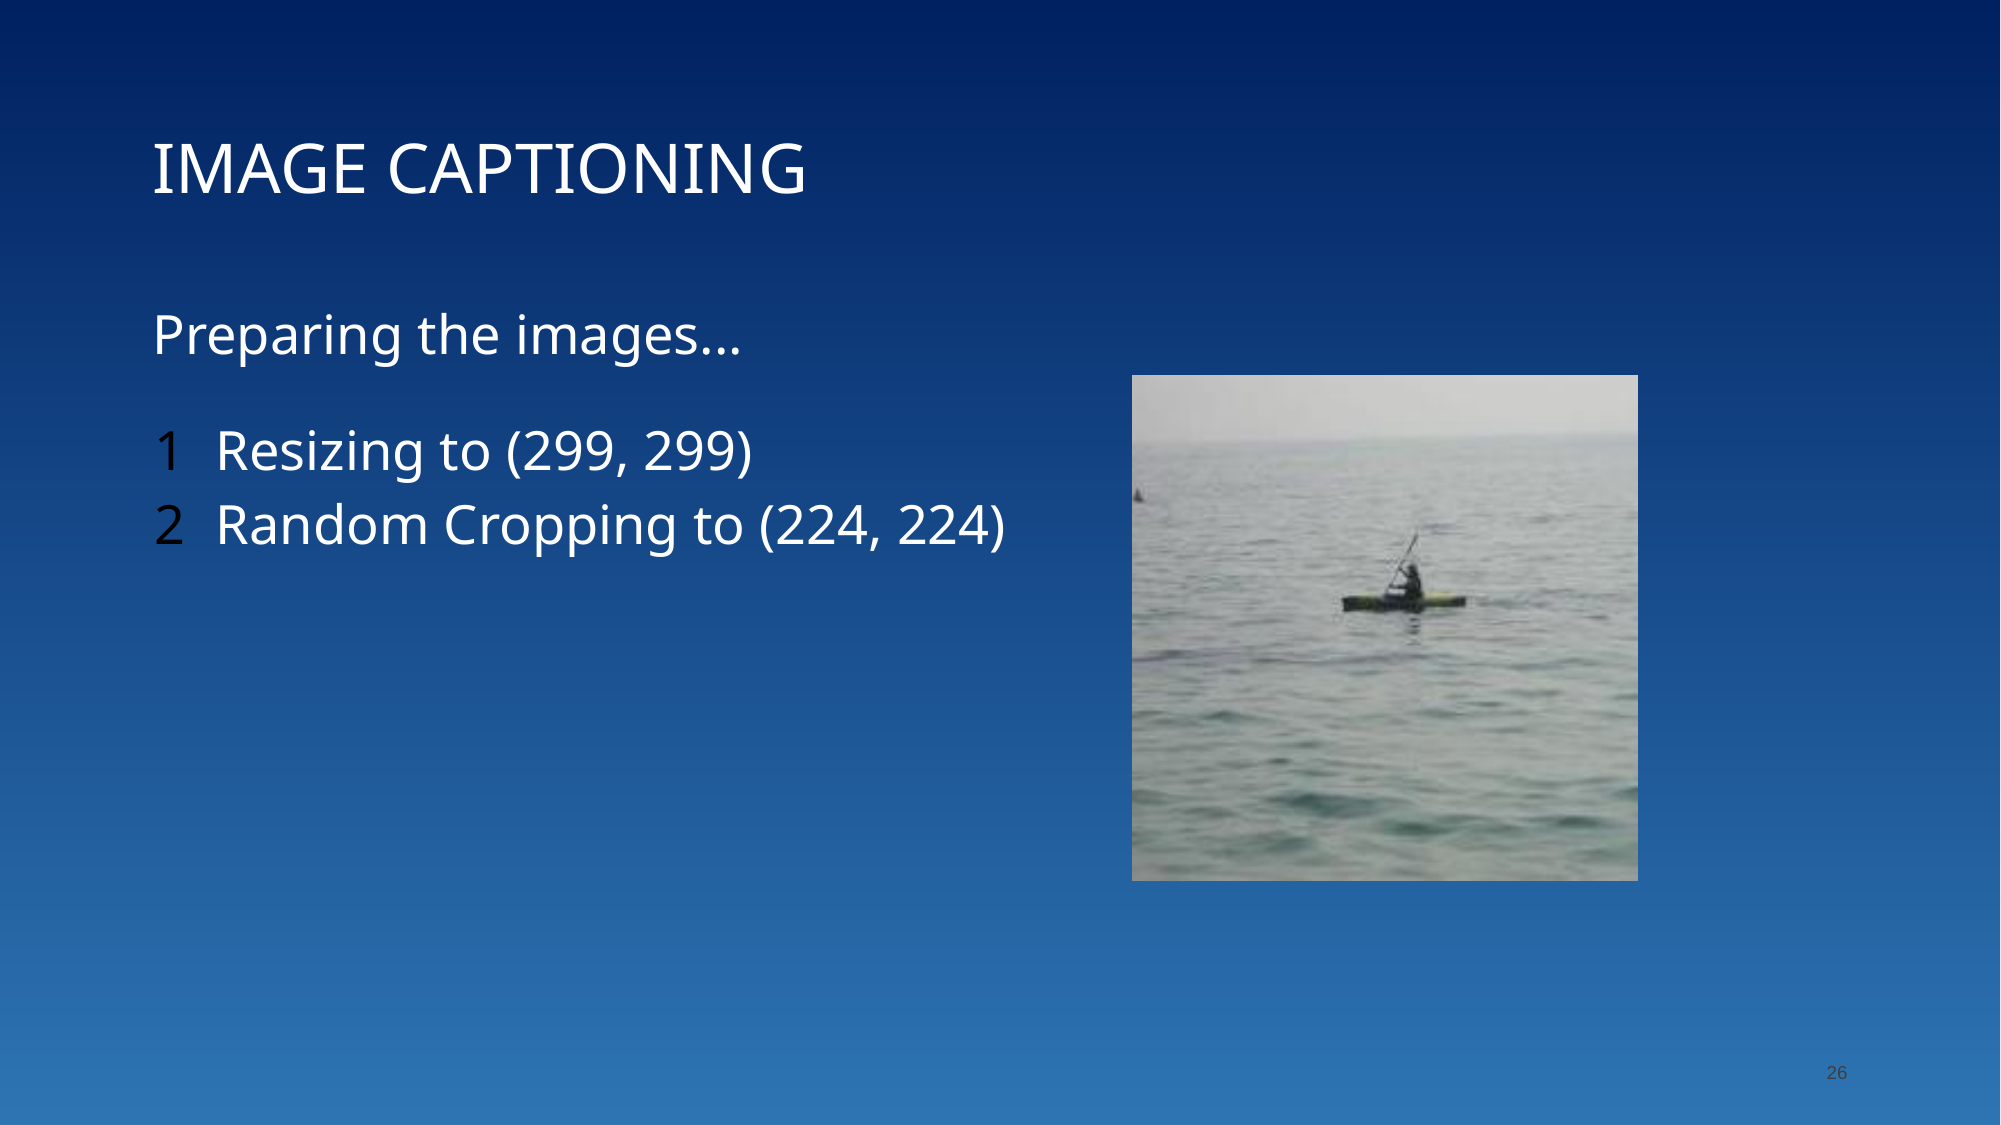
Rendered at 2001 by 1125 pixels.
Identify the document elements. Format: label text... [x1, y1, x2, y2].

title IMAGE CAPTIONING [137, 59, 1863, 278]
slide_number 26 [1412, 1042, 1863, 1103]
picture [1132, 375, 1638, 881]
text_box Preparing the images... Resizing to (299, 299) Random Cropping to (224, 224) [137, 288, 1233, 564]
